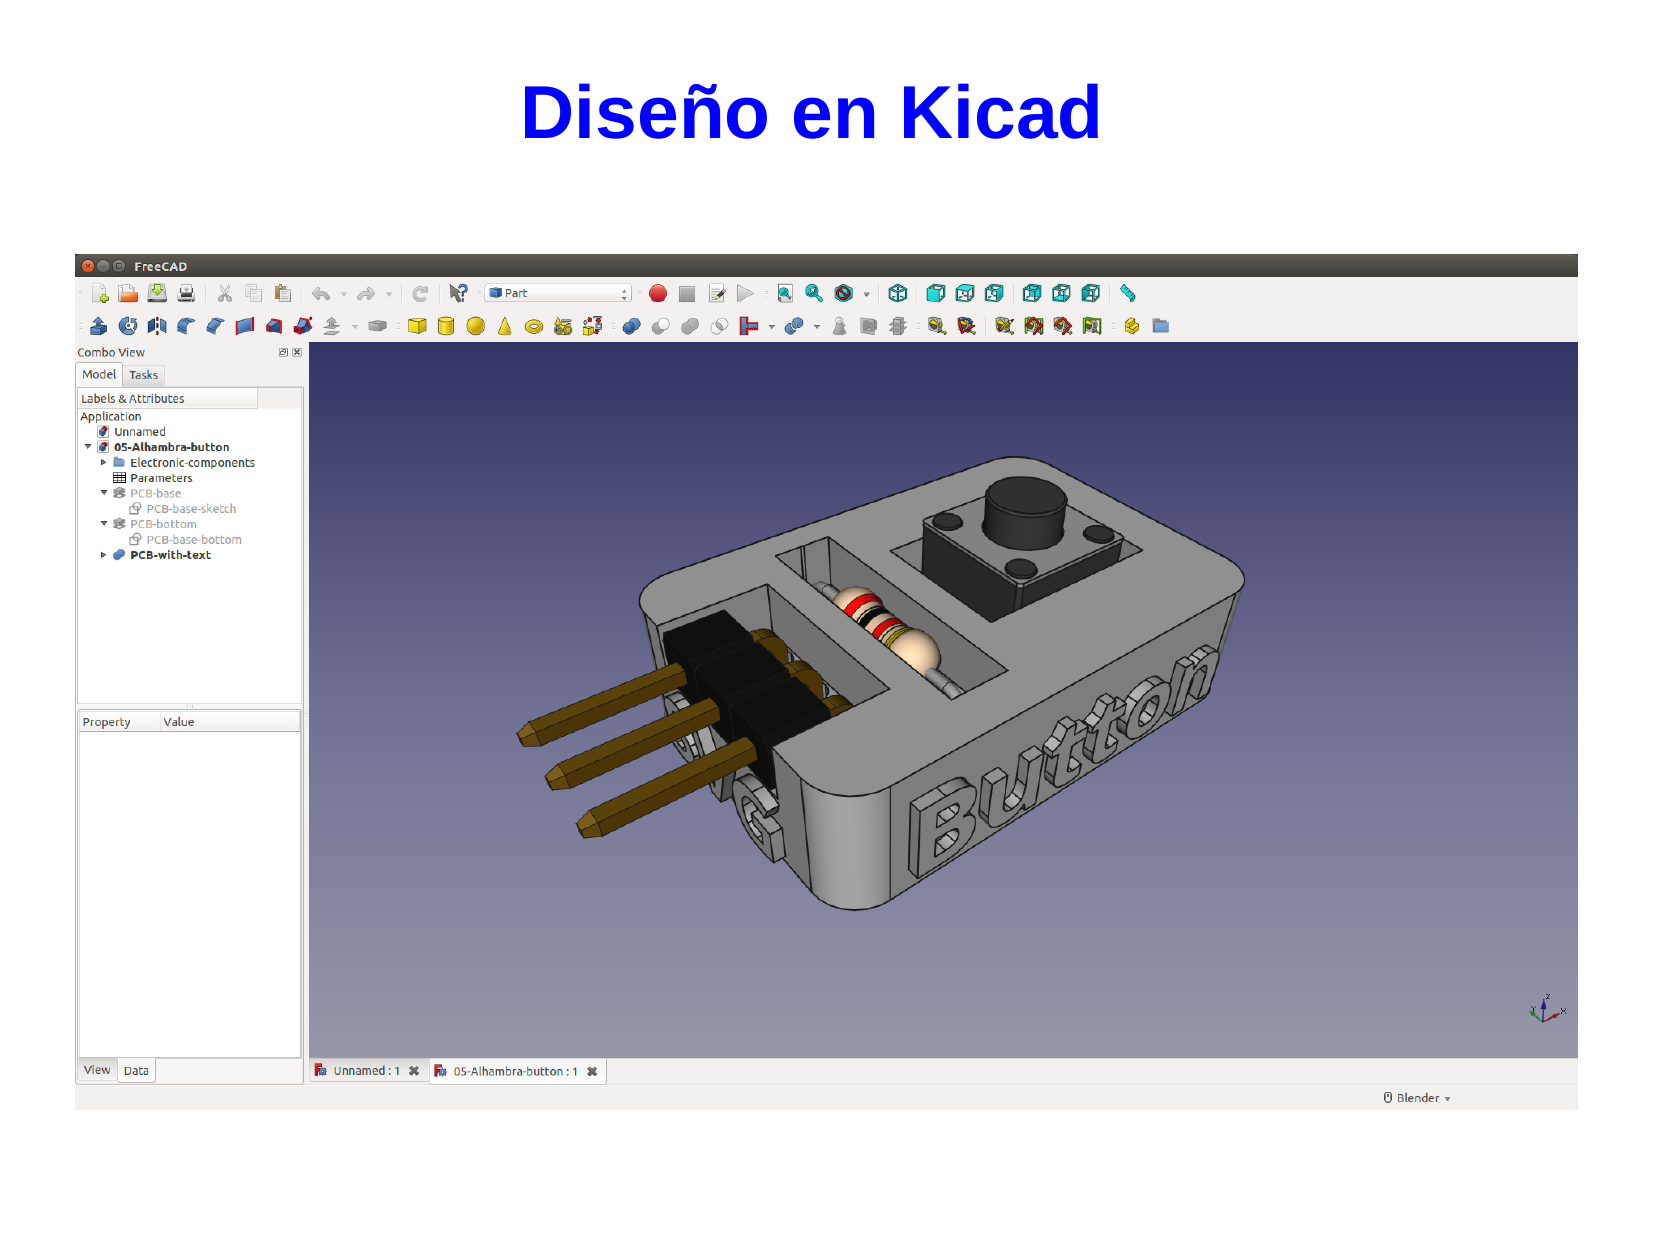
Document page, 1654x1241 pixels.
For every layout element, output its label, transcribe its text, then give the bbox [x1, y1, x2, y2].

picture [75, 254, 1578, 1111]
text_box Diseño en Kicad [64, 60, 1561, 166]
